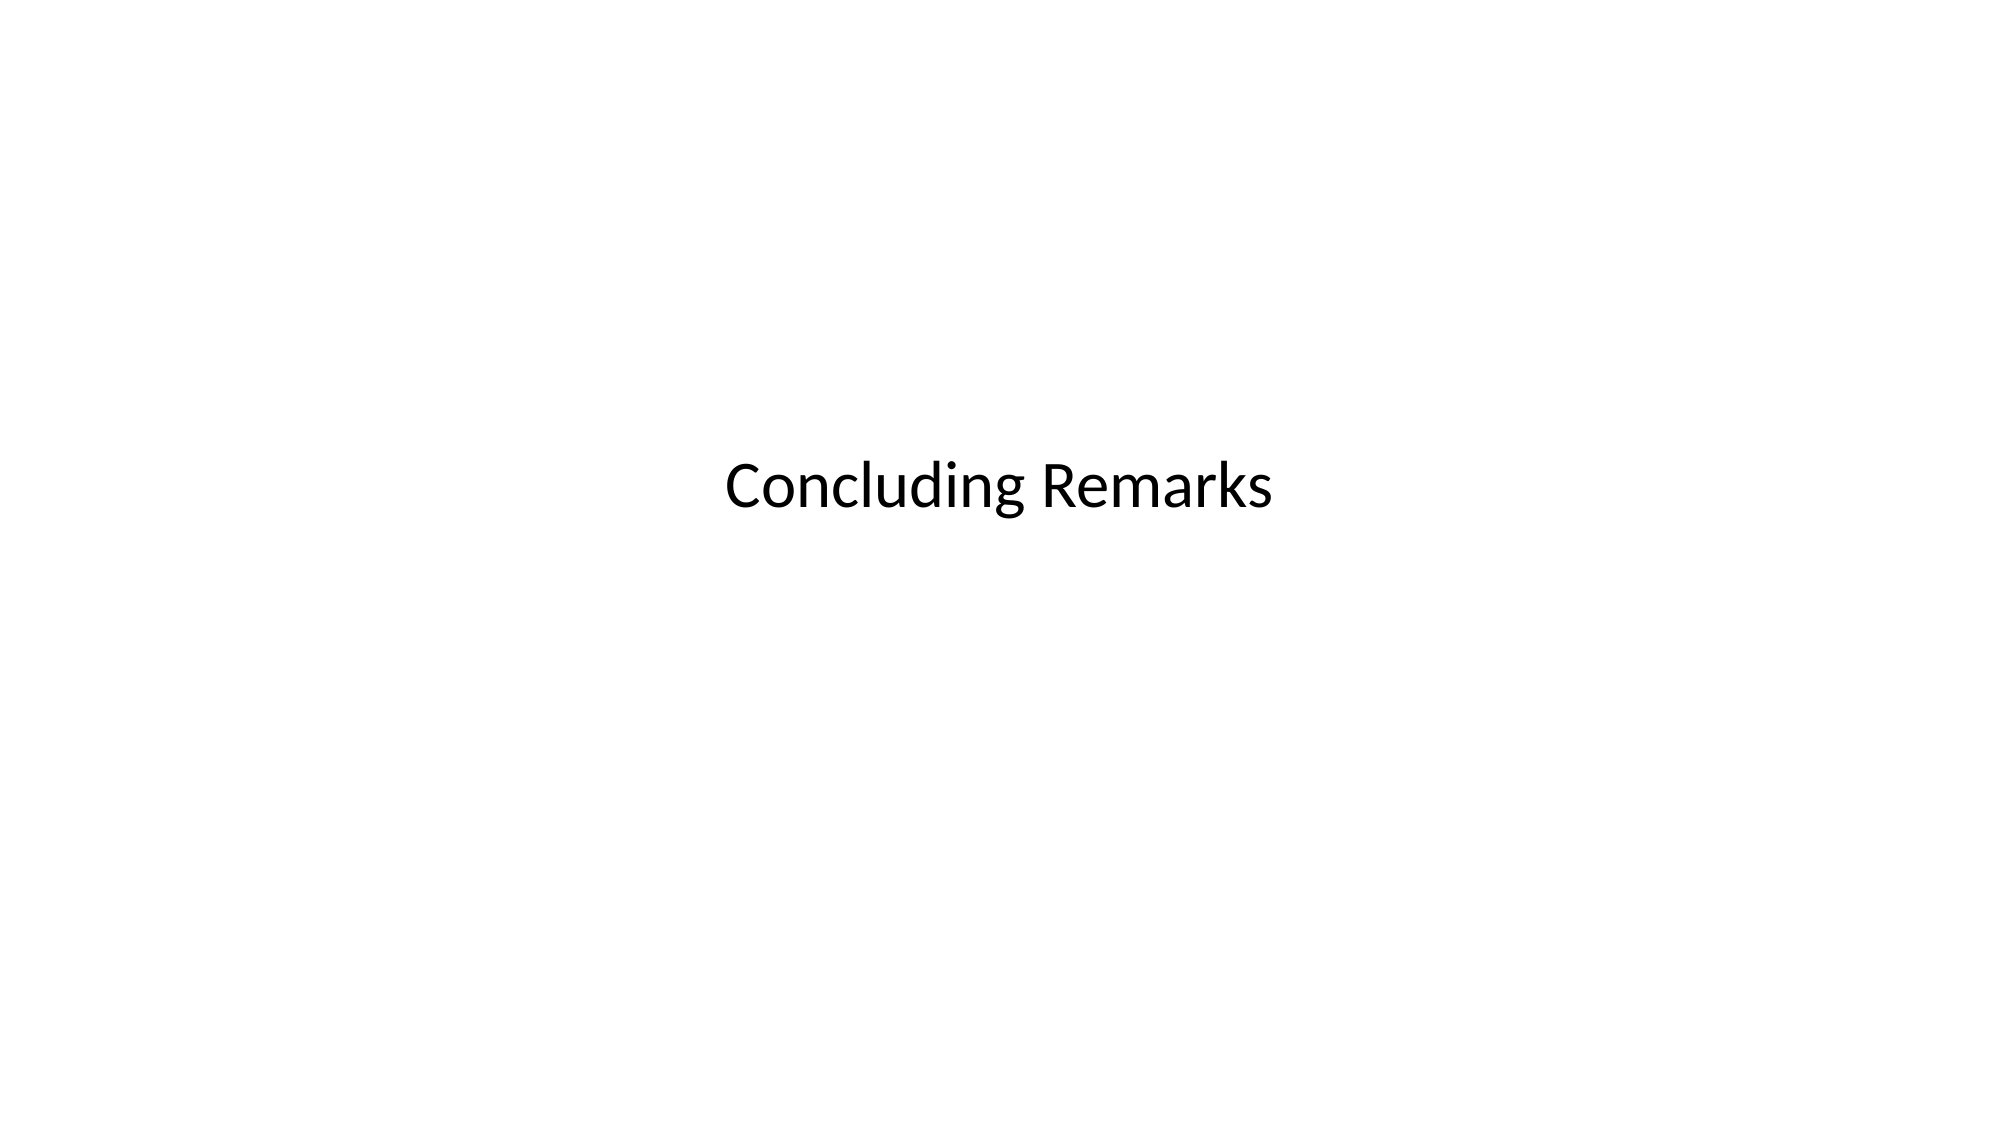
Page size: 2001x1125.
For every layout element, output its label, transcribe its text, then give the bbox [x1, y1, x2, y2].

text_box Concluding Remarks [345, 433, 1655, 530]
